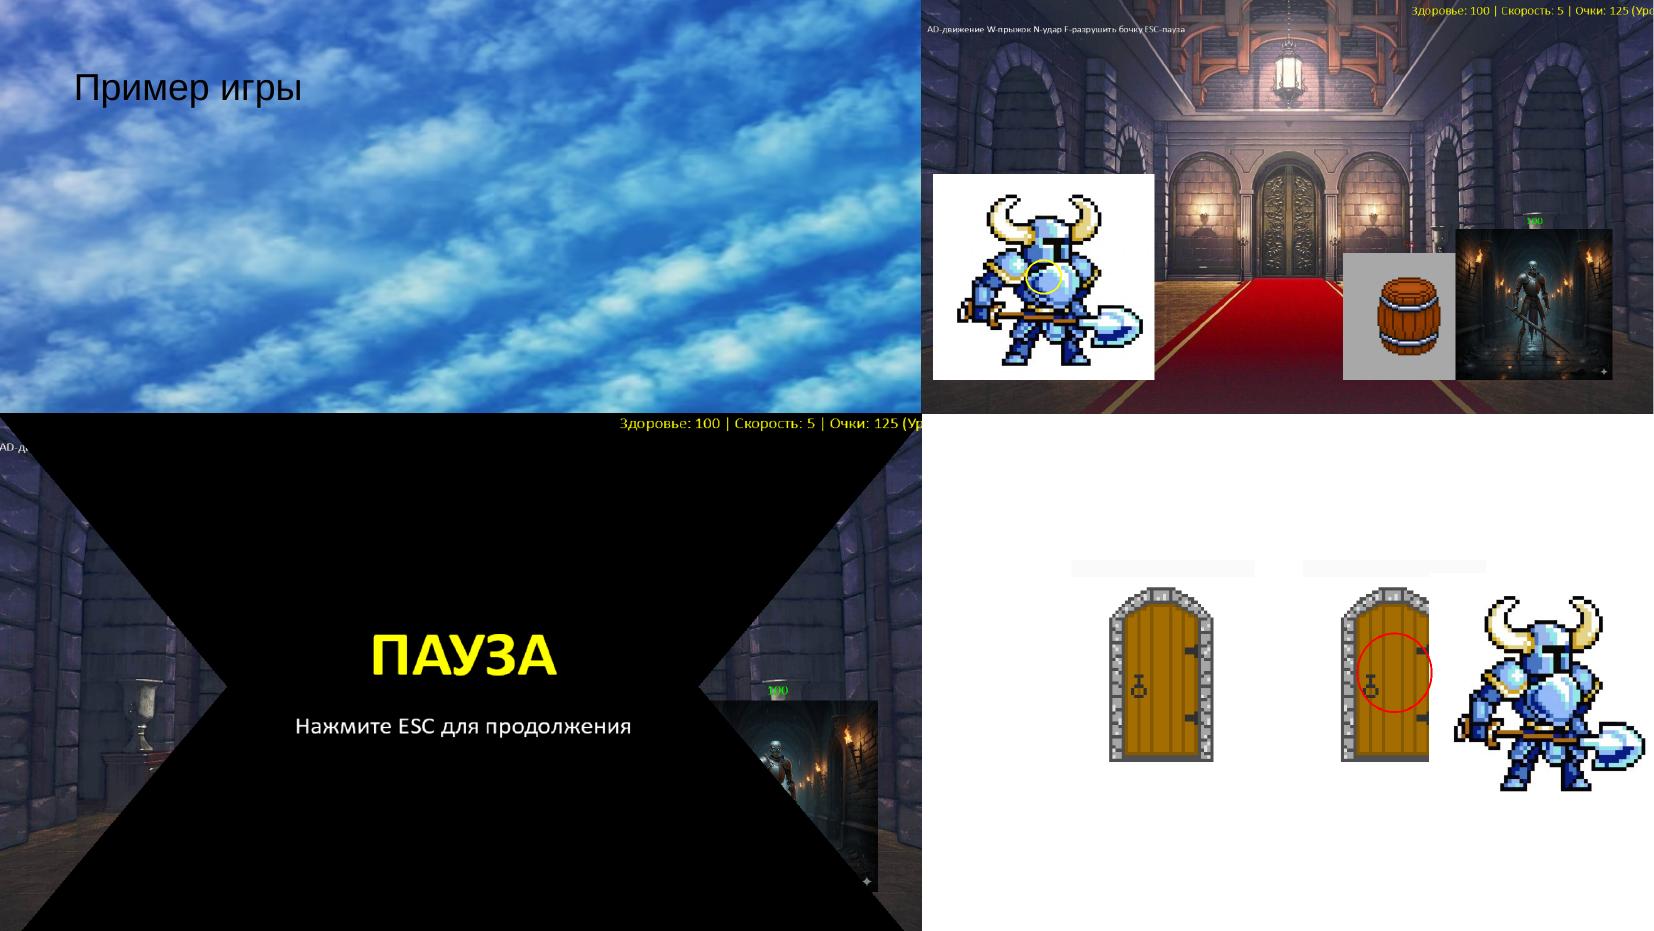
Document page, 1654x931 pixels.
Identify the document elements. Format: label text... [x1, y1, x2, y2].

text_box Пример игры [59, 59, 532, 119]
picture [0, 0, 1654, 931]
